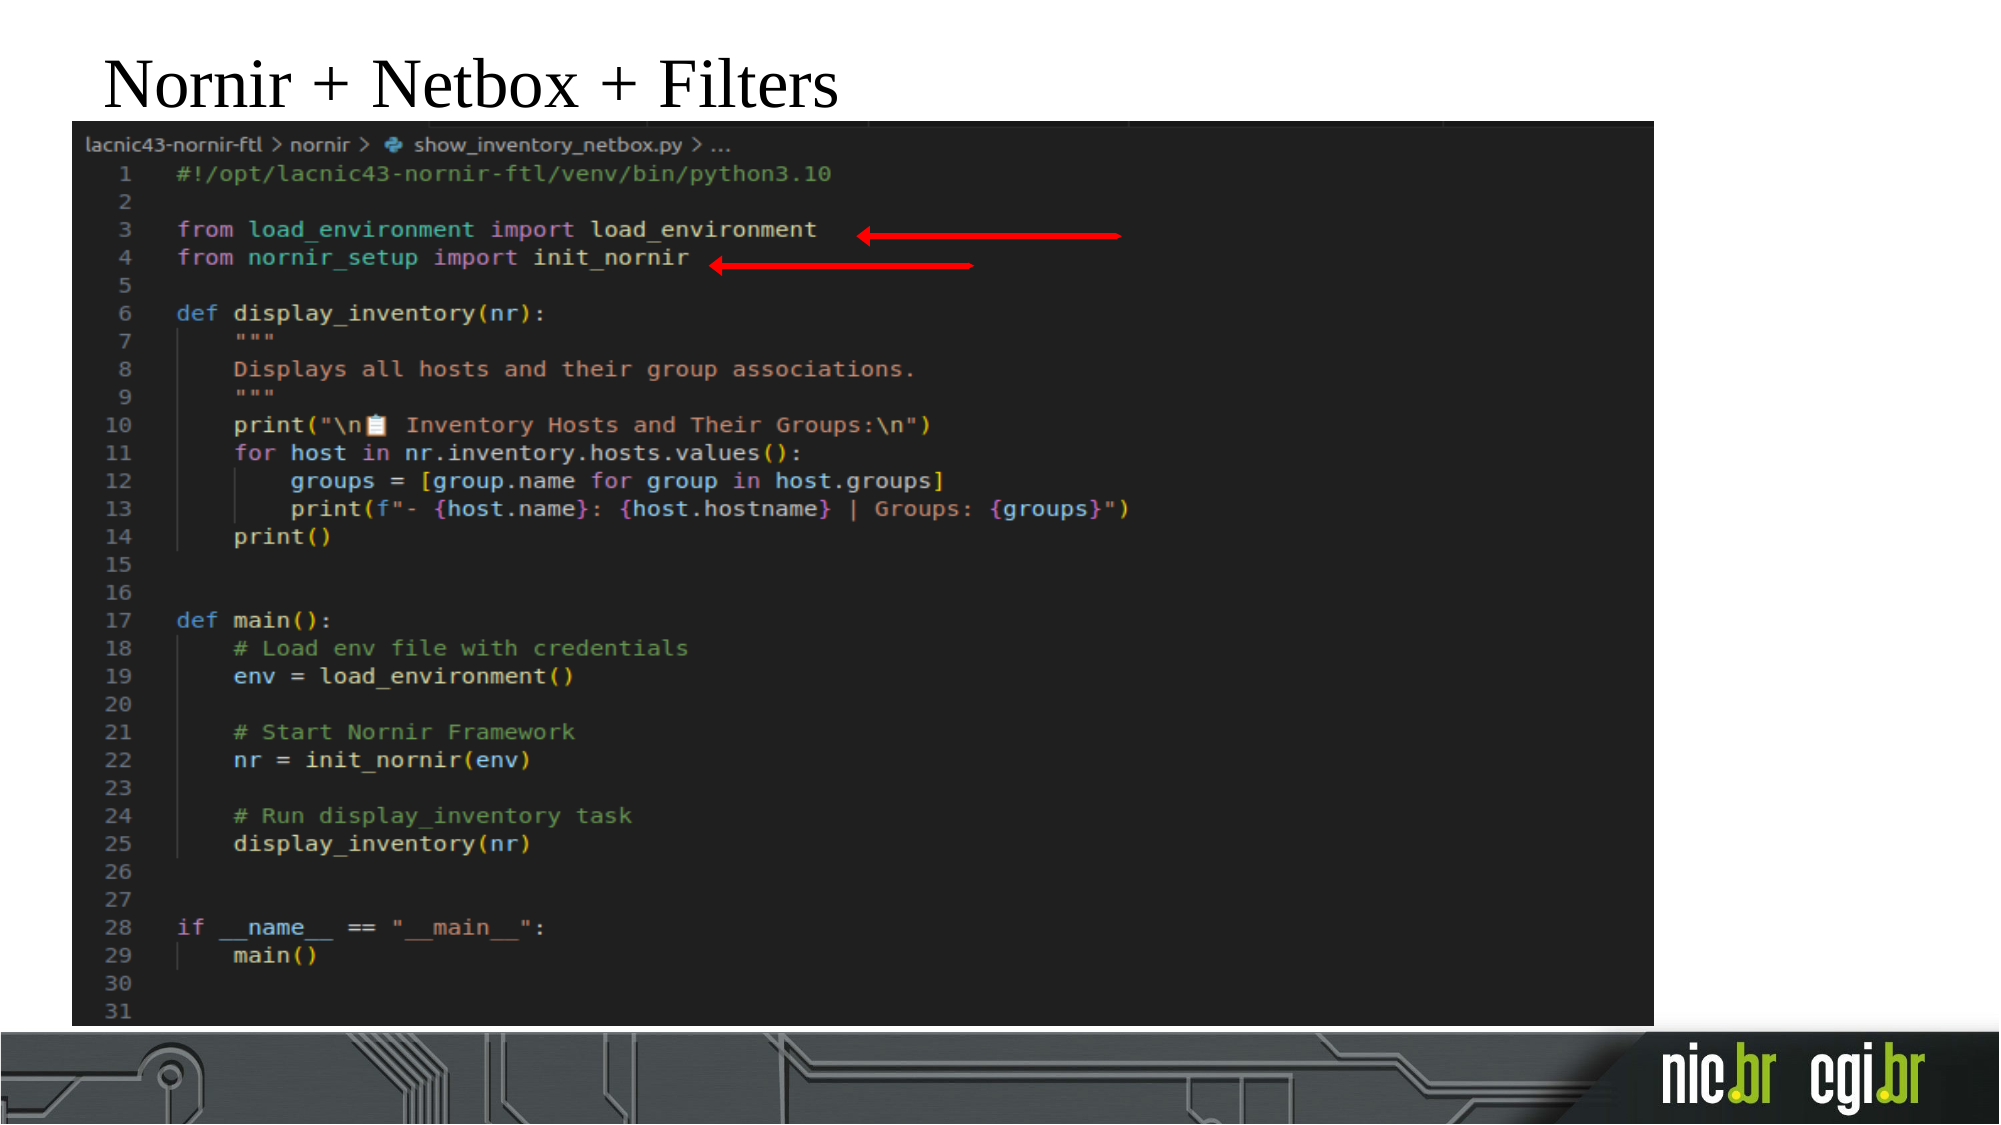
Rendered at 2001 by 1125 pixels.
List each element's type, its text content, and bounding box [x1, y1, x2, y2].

title Nornir + Netbox + Filters [78, 36, 1923, 122]
picture [0, 0, 1999, 1124]
